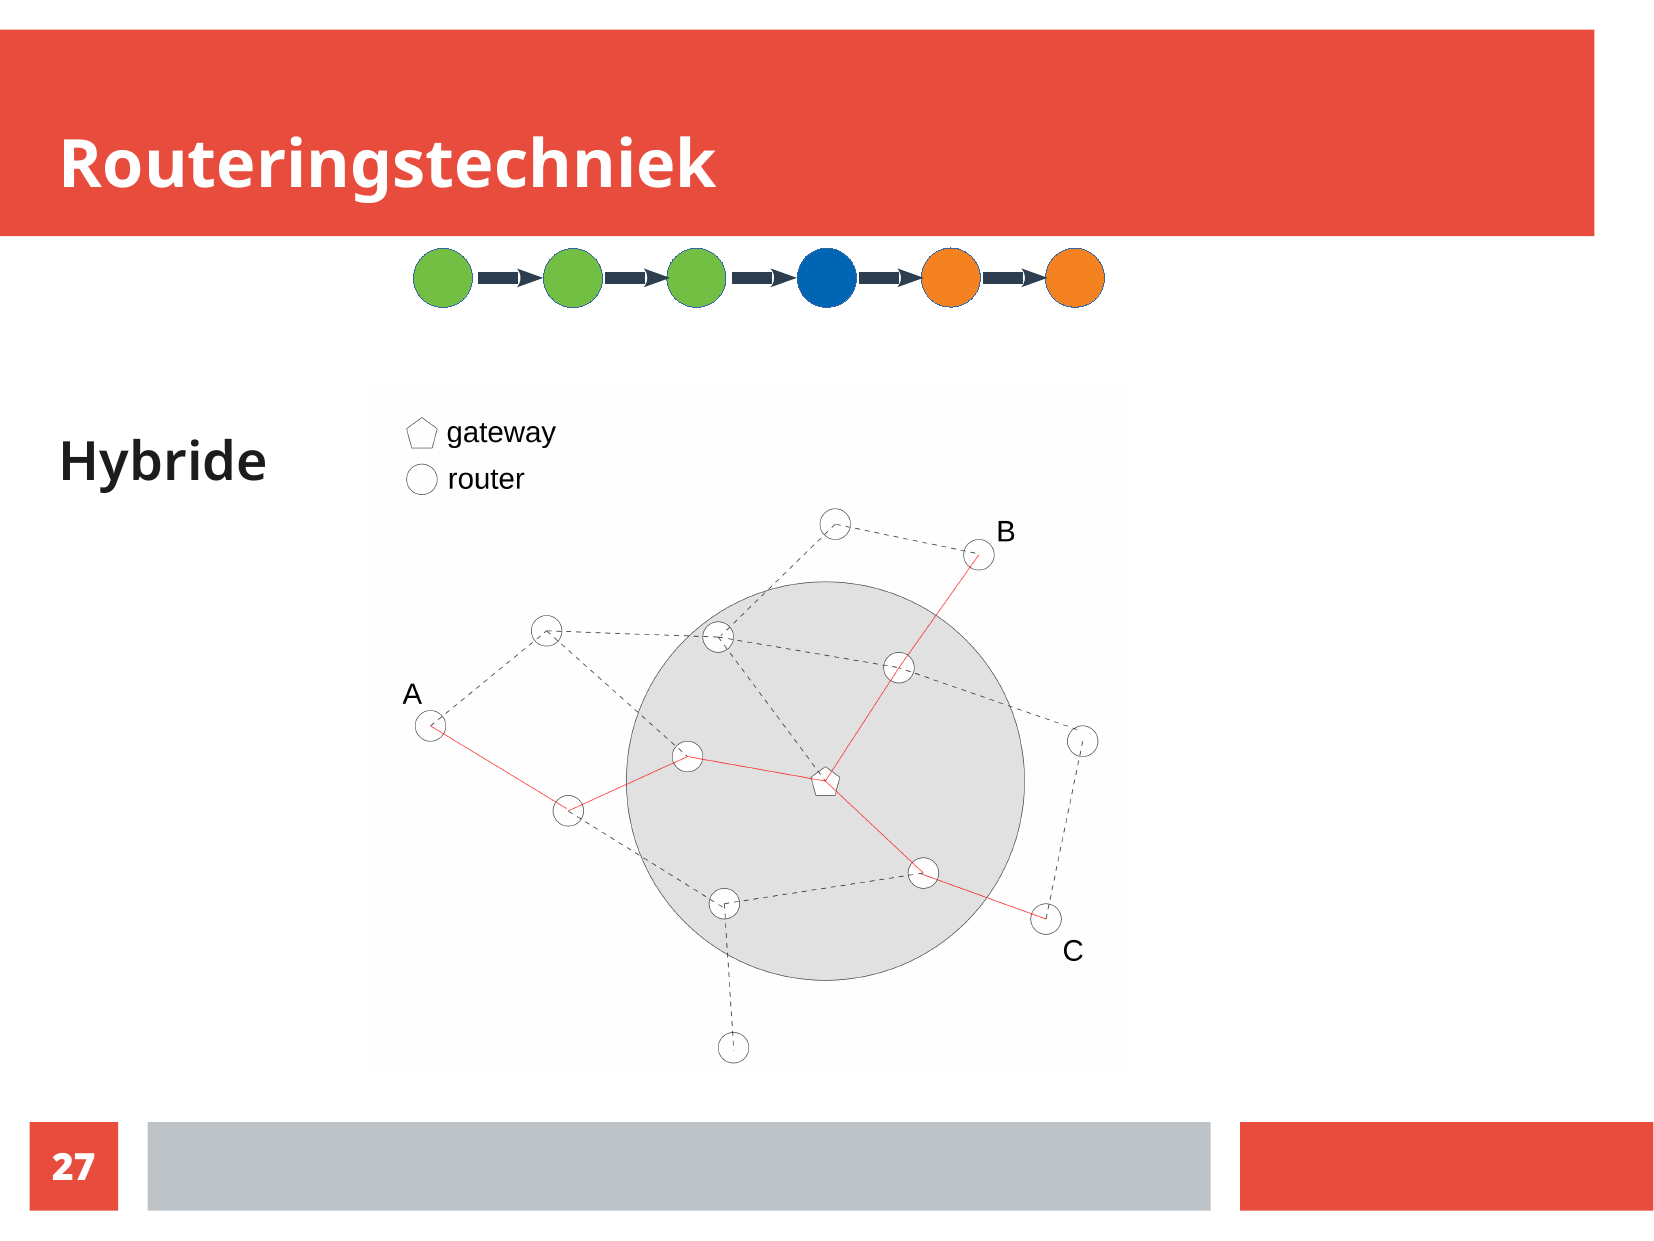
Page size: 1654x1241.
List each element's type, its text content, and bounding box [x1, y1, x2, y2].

text_box [797, 248, 857, 308]
text_box [666, 248, 726, 308]
list Hybride [59, 324, 1565, 1093]
text_box [543, 248, 603, 308]
picture [366, 383, 1127, 1069]
text_box [921, 247, 981, 308]
text_box [413, 248, 473, 308]
text_box [1045, 248, 1105, 308]
title Routeringstechniek [59, 59, 1595, 207]
